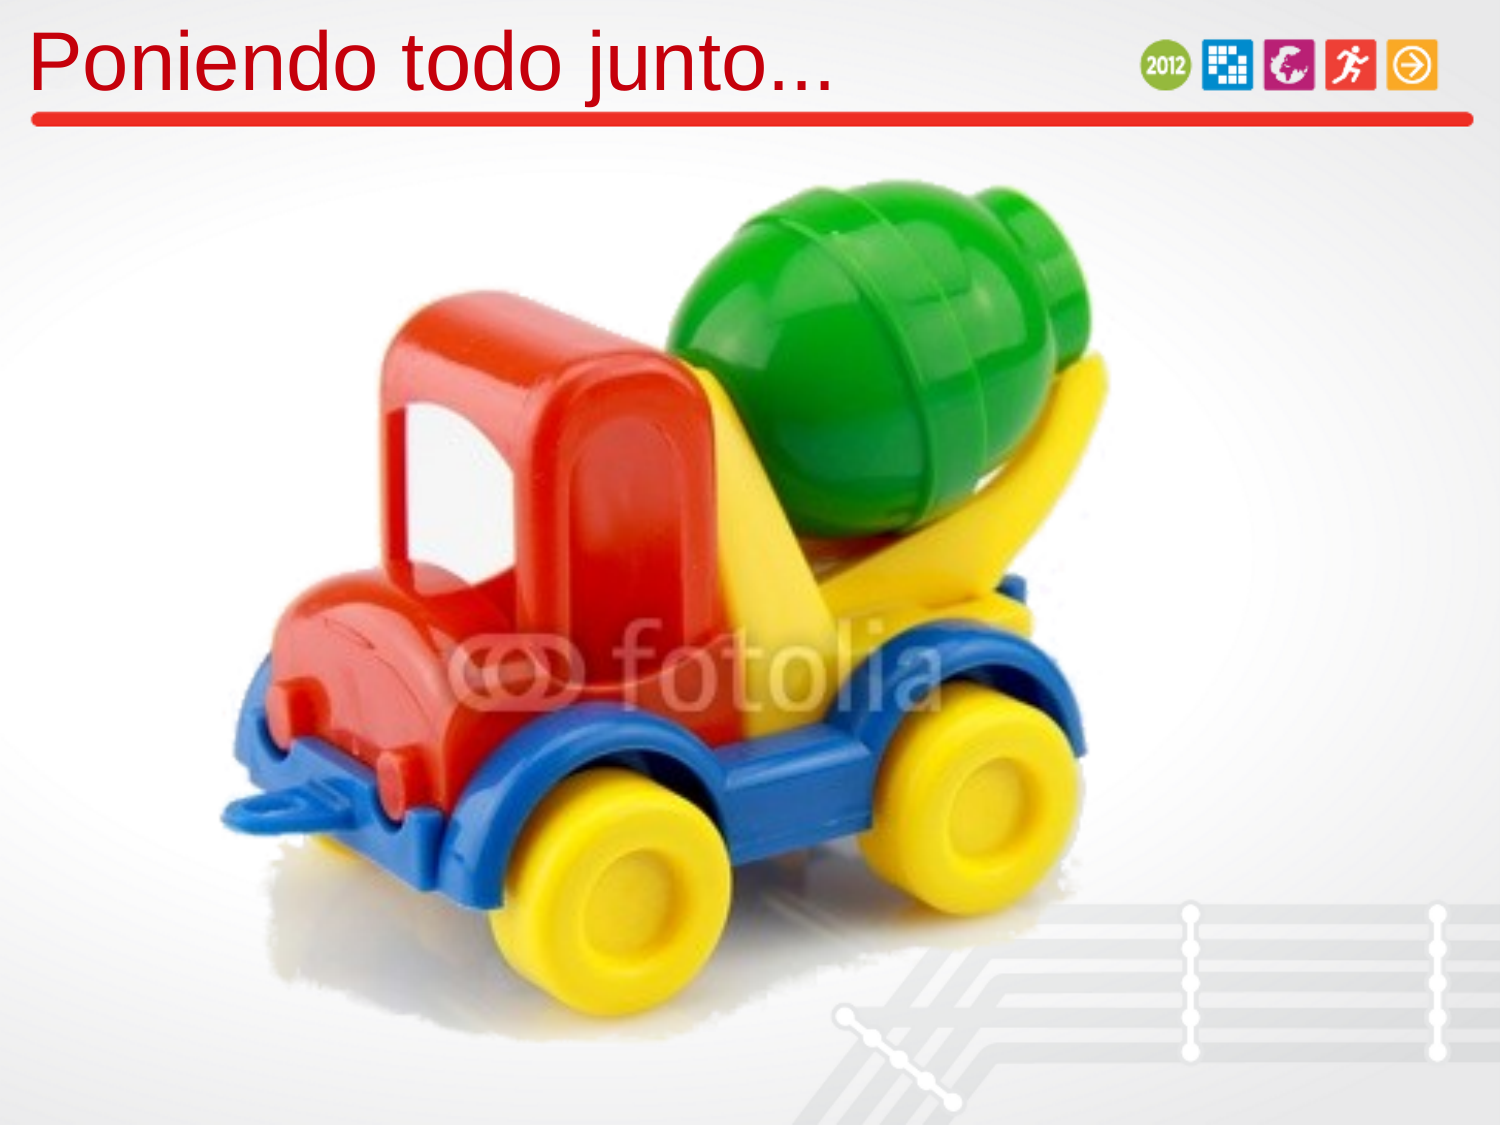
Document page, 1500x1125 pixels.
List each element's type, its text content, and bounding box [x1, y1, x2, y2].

picture [0, 0, 1500, 1125]
title Poniendo todo junto... [12, 0, 976, 121]
